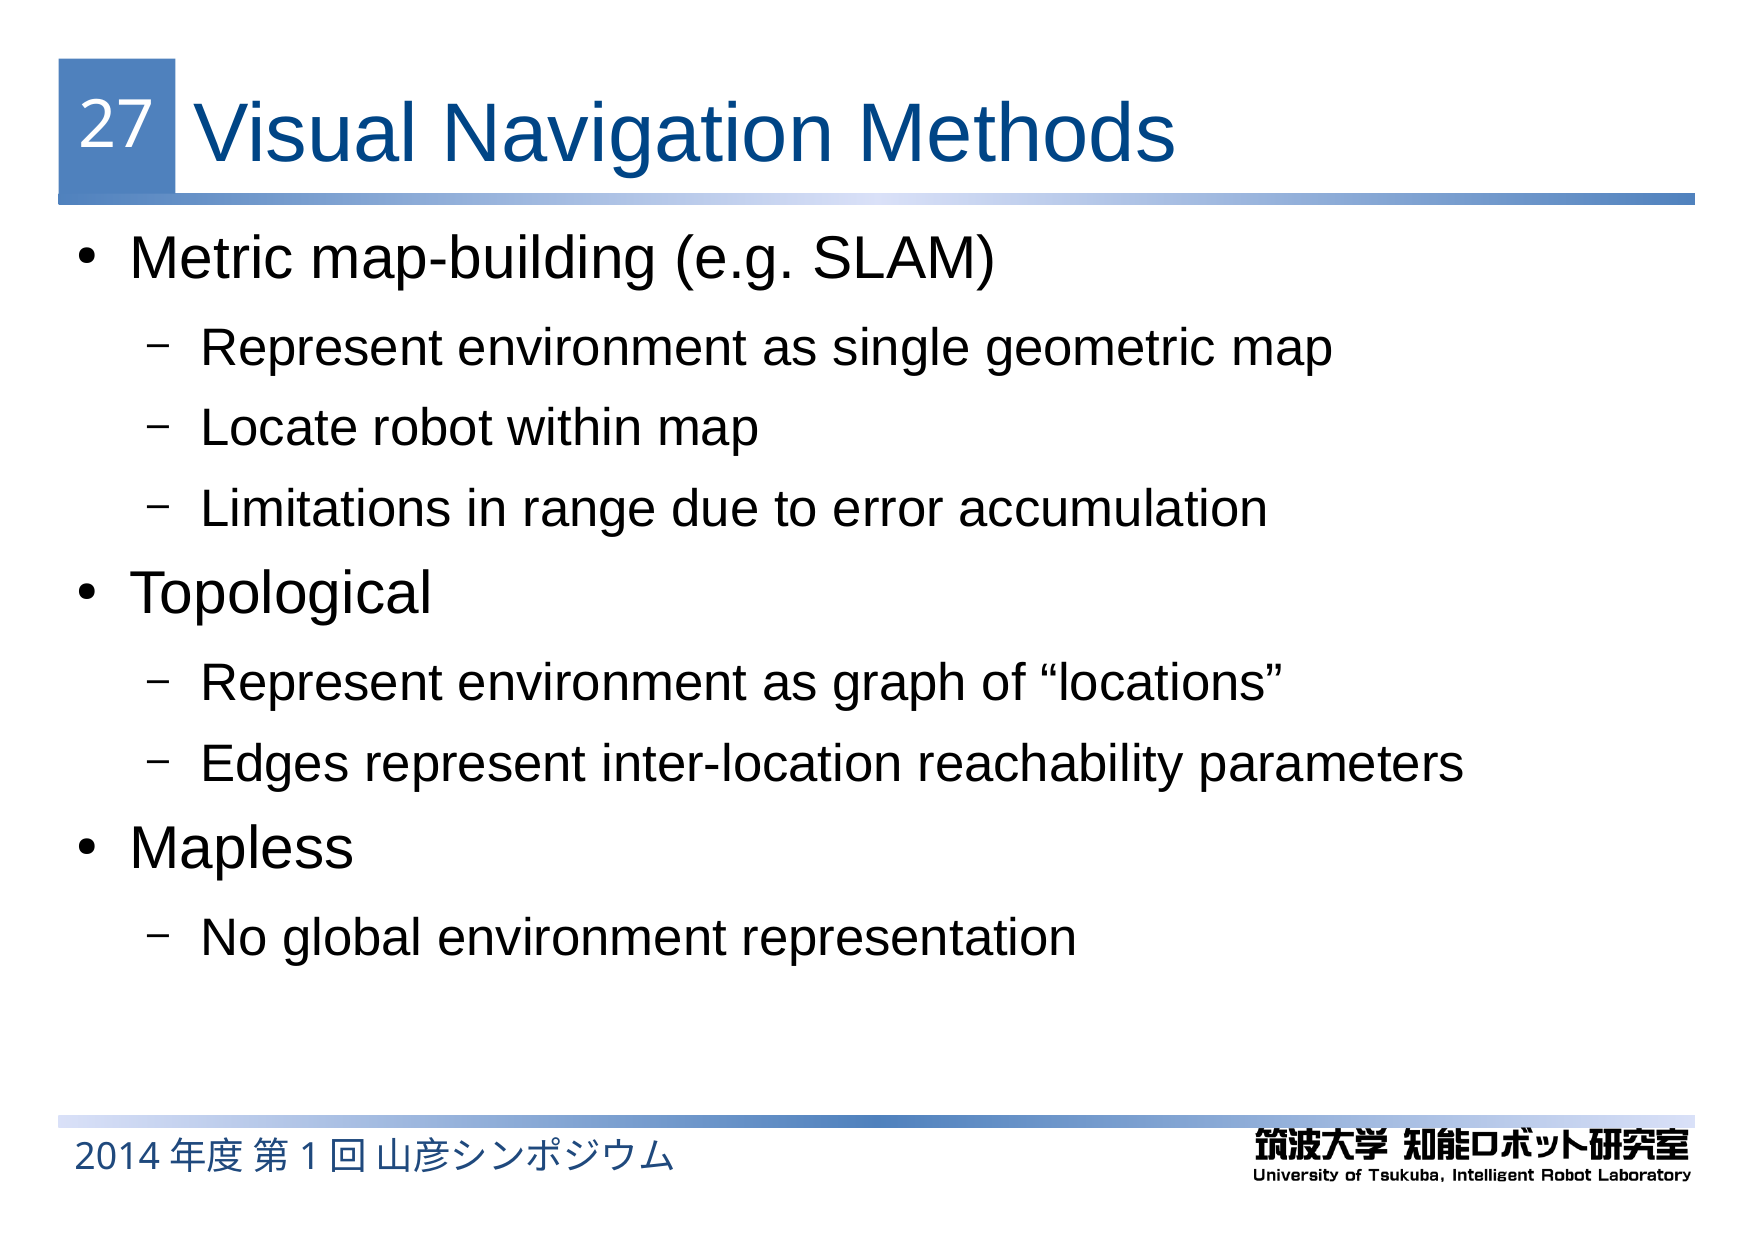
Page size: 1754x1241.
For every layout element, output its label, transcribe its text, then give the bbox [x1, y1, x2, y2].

picture [1252, 1127, 1691, 1182]
title Visual Navigation Methods [193, 61, 1651, 205]
list Metric map-building (e.g. SLAM) Represent environment as single geometric map Locate robot within map Limitations in range due to error accumulation Topological Represent environment as graph of “locations” Edges represent inter-location reachability parameters Mapless No global environment representation [58, 223, 1696, 1116]
